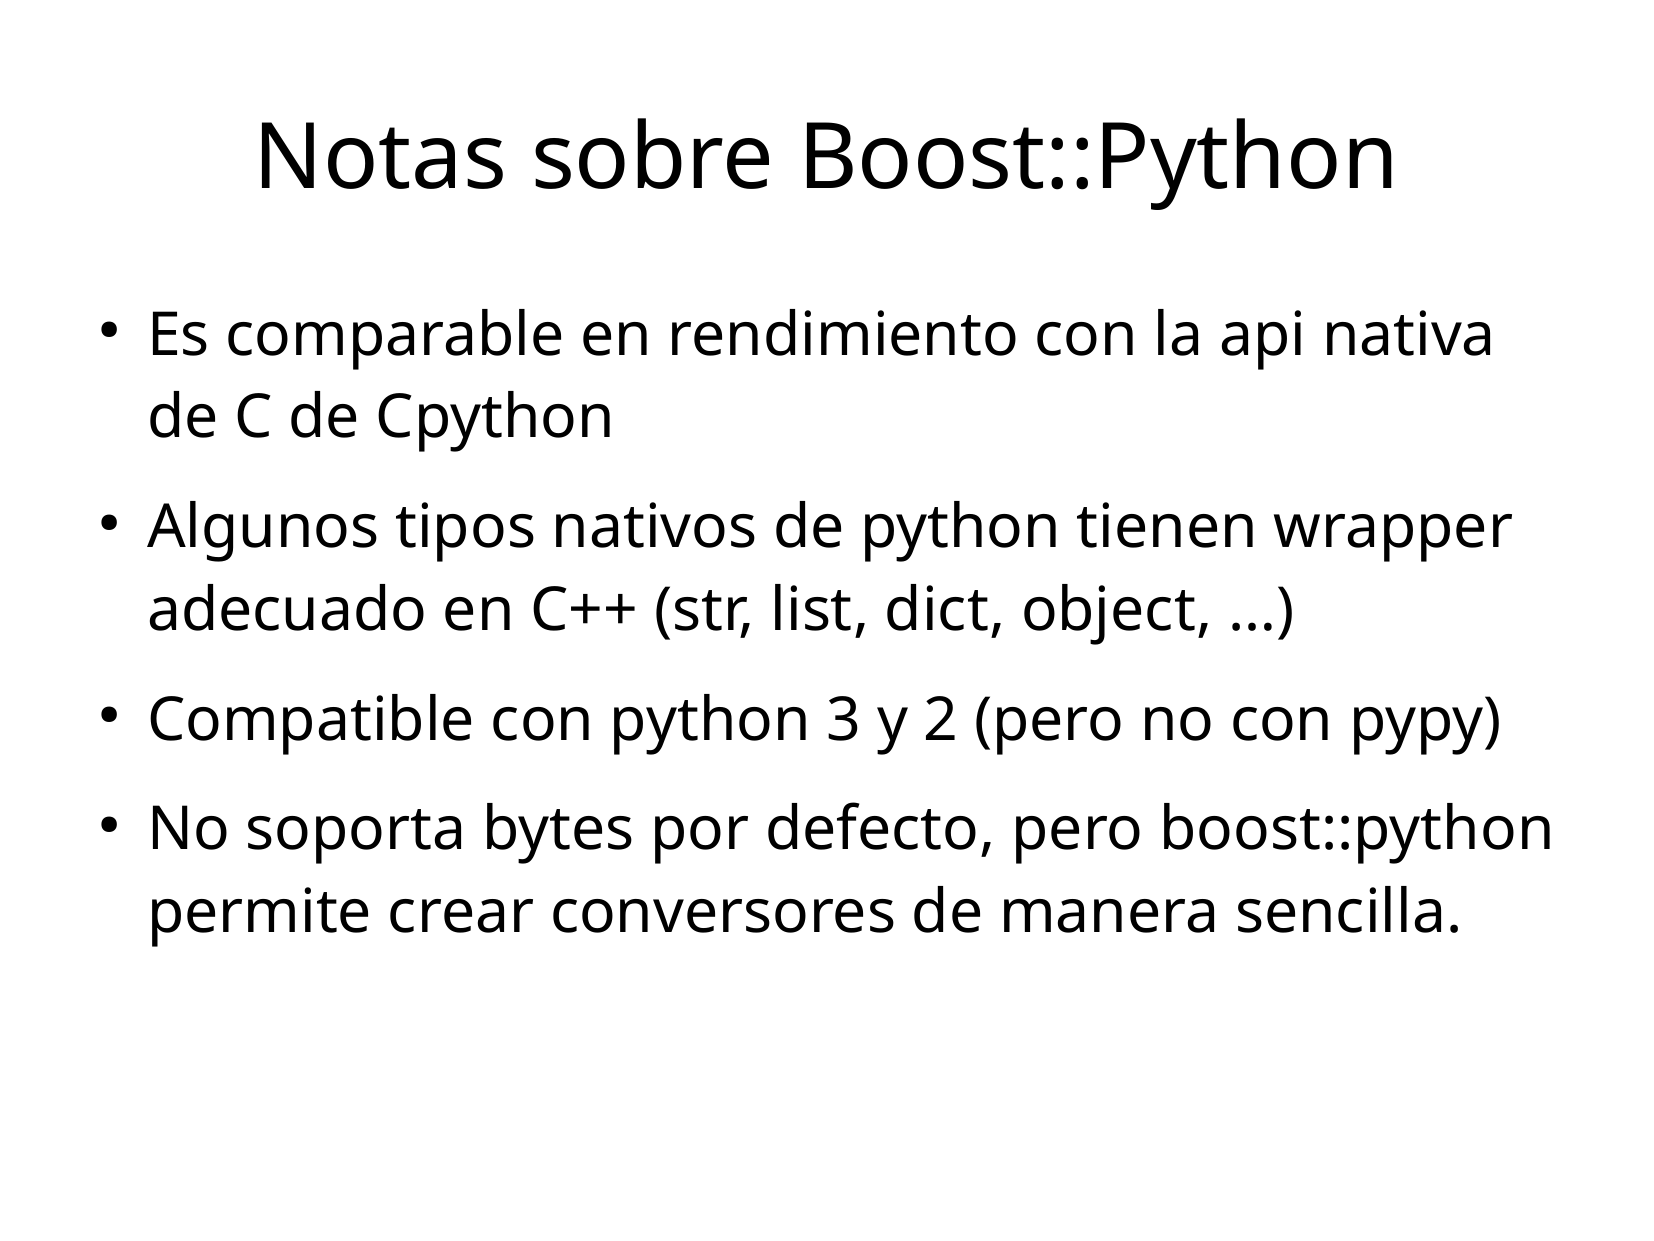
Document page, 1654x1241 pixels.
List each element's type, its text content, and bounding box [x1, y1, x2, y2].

list Es comparable en rendimiento con la api nativa de C de Cpython Algunos tipos nativos de python tienen wrapper adecuado en C++ (str, list, dict, object, …) Compatible con python 3 y 2 (pero no con pypy) No soporta bytes por defecto, pero boost::python permite crear conversores de manera sencilla. [82, 290, 1571, 1010]
title Notas sobre Boost::Python [82, 49, 1571, 257]
